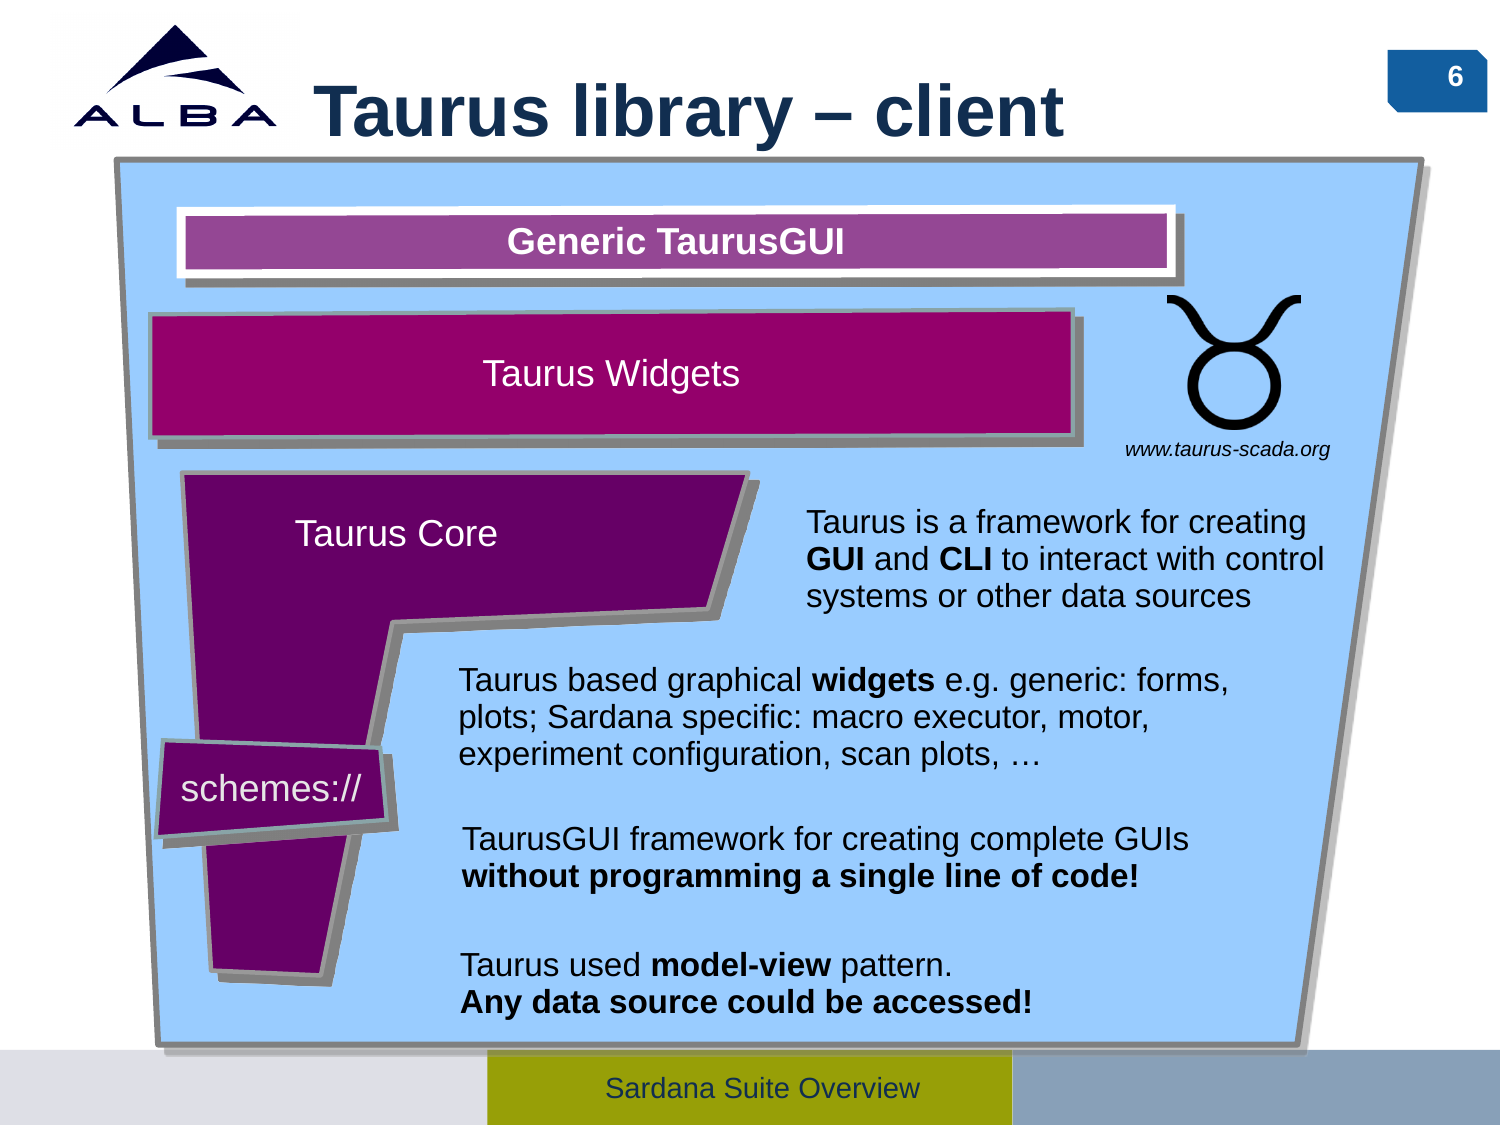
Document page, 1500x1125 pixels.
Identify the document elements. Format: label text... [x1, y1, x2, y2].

text_box Taurus is a framework for creating GUI and CLI to interact with control systems or other data sources [755, 496, 1341, 622]
text_box Generic TaurusGUI [181, 208, 1172, 274]
text_box [116, 159, 1422, 1045]
picture [1167, 295, 1301, 429]
text_box www.taurus-scada.org [1110, 429, 1359, 476]
text_box TaurusGUI framework for creating complete GUIs without programming a single line of code! [411, 813, 1206, 903]
text_box Taurus based graphical widgets e.g. generic: forms, plots; Sardana specific: macro executor, motor, experiment configuration, scan plots, … [408, 653, 1256, 817]
title Taurus library – client [298, 56, 1374, 159]
text_box Taurus used model-view pattern. Any data source could be accessed! [445, 938, 1048, 1028]
picture [50, 12, 300, 150]
text_box Taurus Widgets [150, 309, 1073, 438]
text_box schemes:// [155, 740, 387, 838]
text_box Taurus Core [279, 505, 601, 583]
